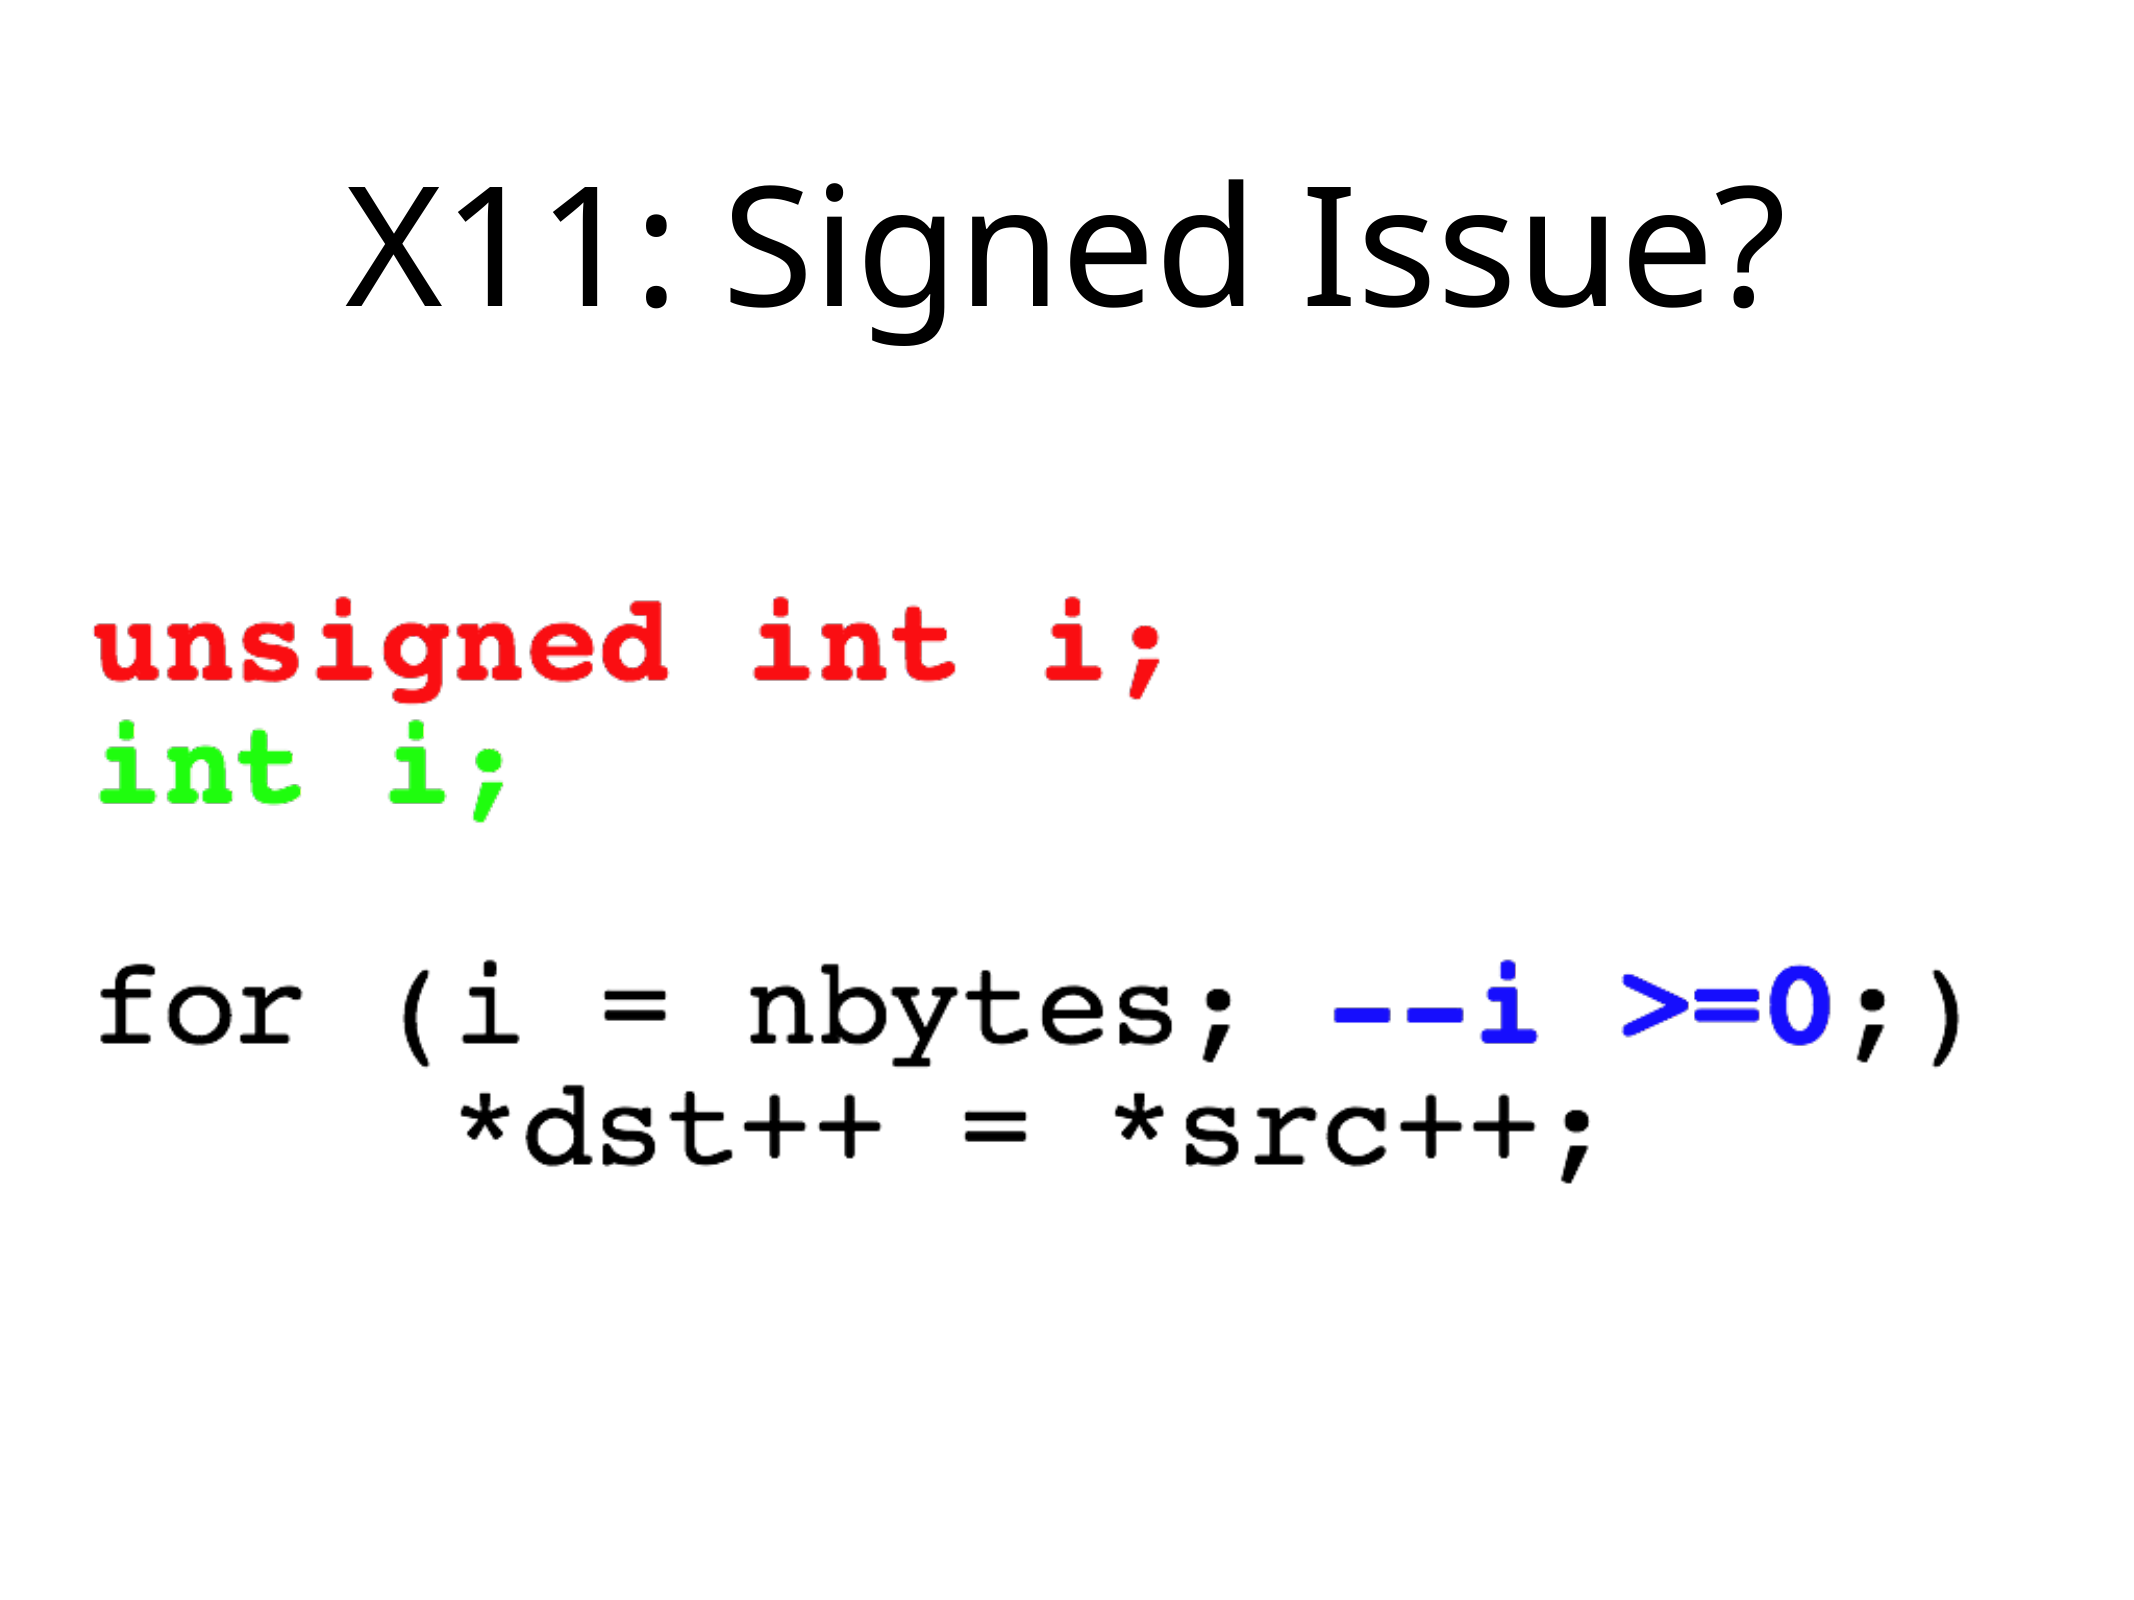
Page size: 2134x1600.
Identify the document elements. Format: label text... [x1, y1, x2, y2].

title X11: Signed Issue? [208, 41, 1925, 442]
picture [72, 591, 2134, 1261]
